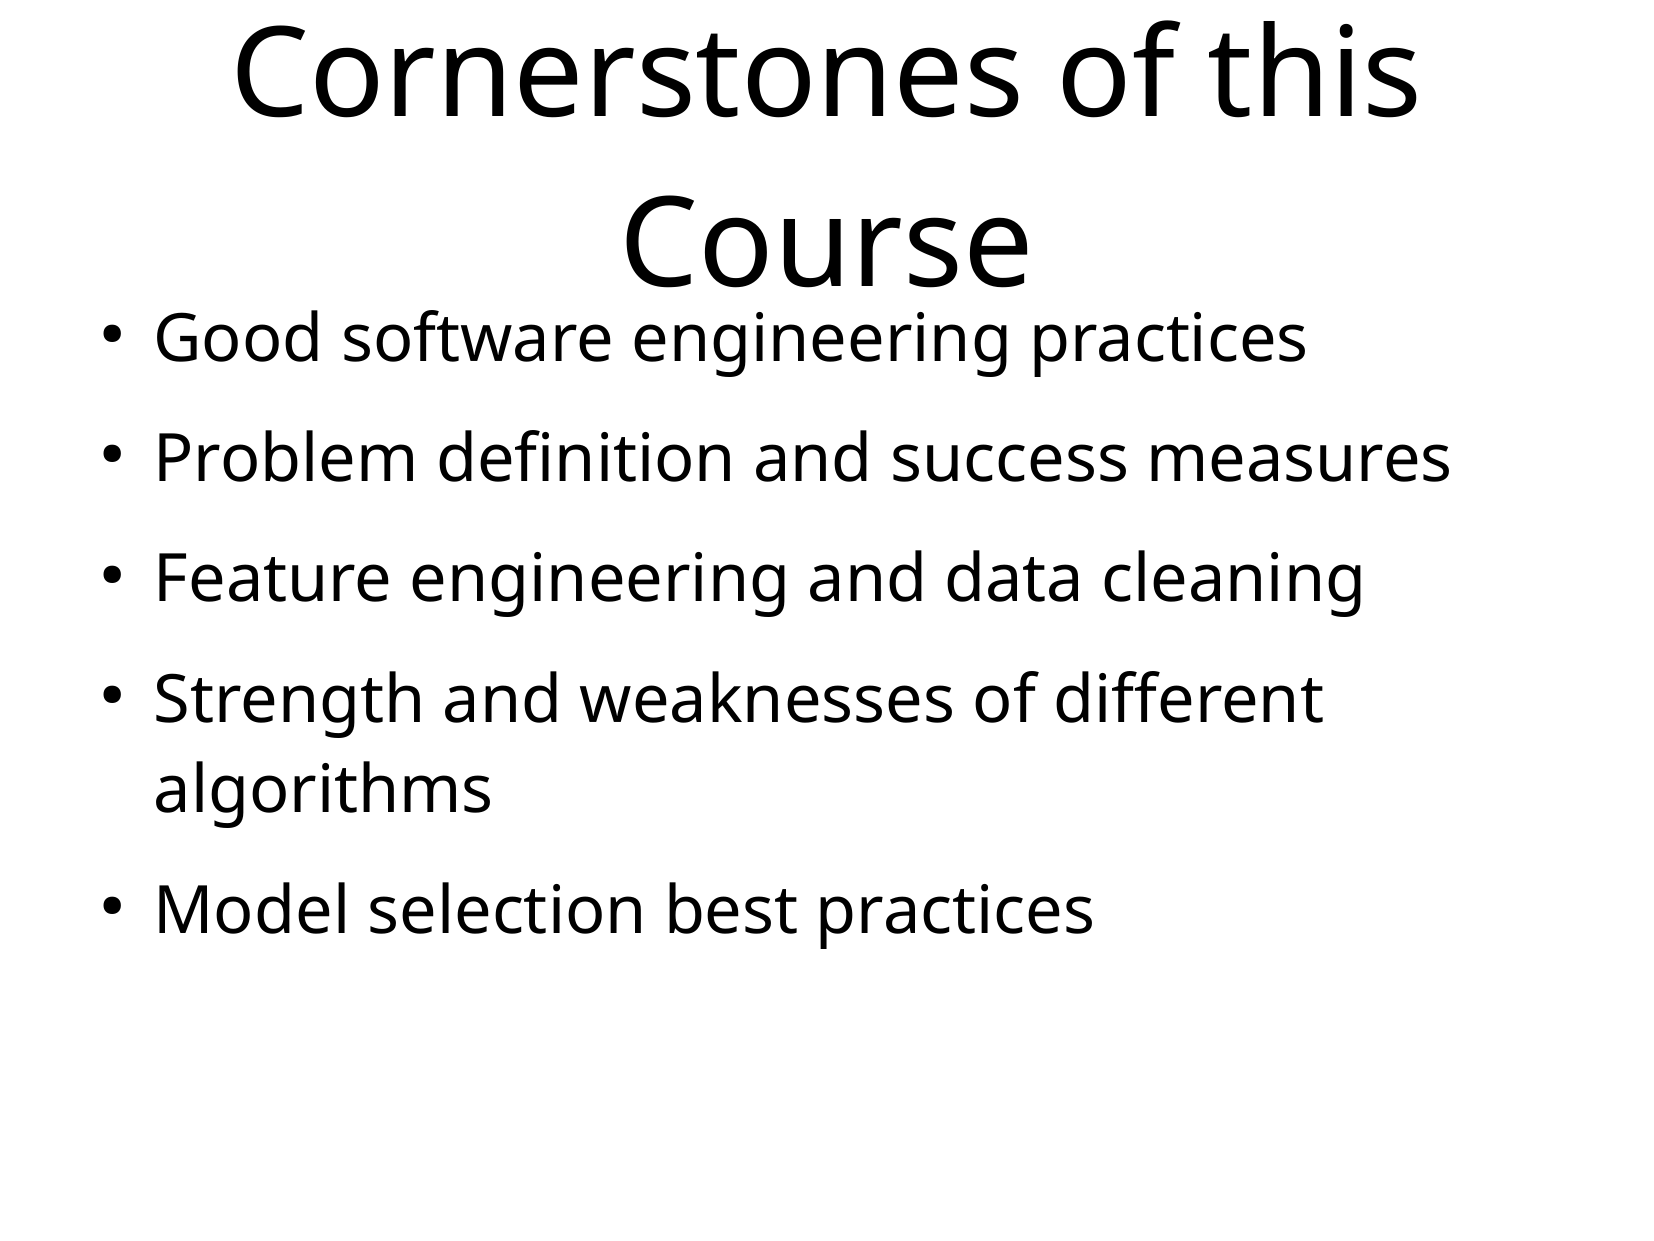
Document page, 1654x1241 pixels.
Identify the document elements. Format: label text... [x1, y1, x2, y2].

title Cornerstones of this Course [82, 49, 1571, 257]
list Good software engineering practices Problem definition and success measures Feature engineering and data cleaning Strength and weaknesses of different algorithms Model selection best practices [82, 290, 1571, 1010]
